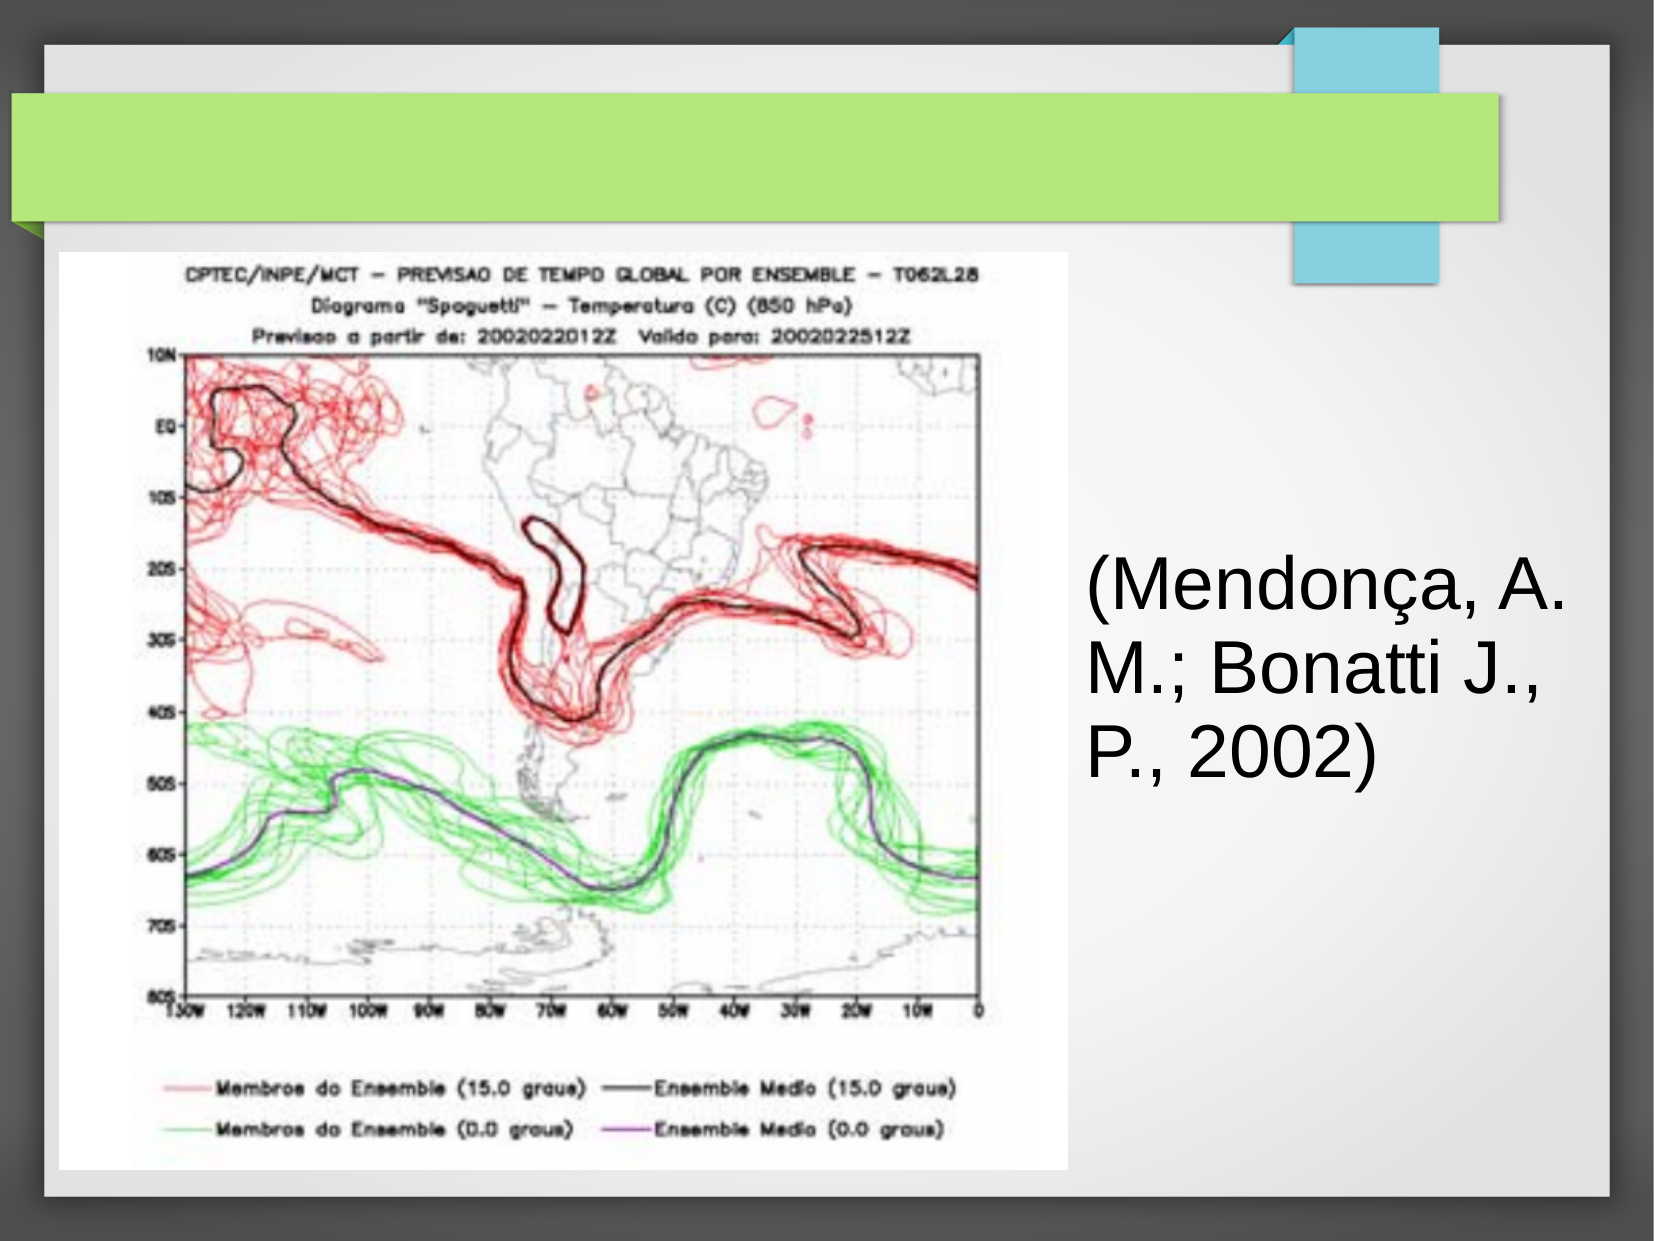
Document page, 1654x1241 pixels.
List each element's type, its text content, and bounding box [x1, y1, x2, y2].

picture [0, 0, 1654, 1241]
title (Mendonça, A. M.; Bonatti J., P., 2002) [1085, 318, 1570, 1016]
